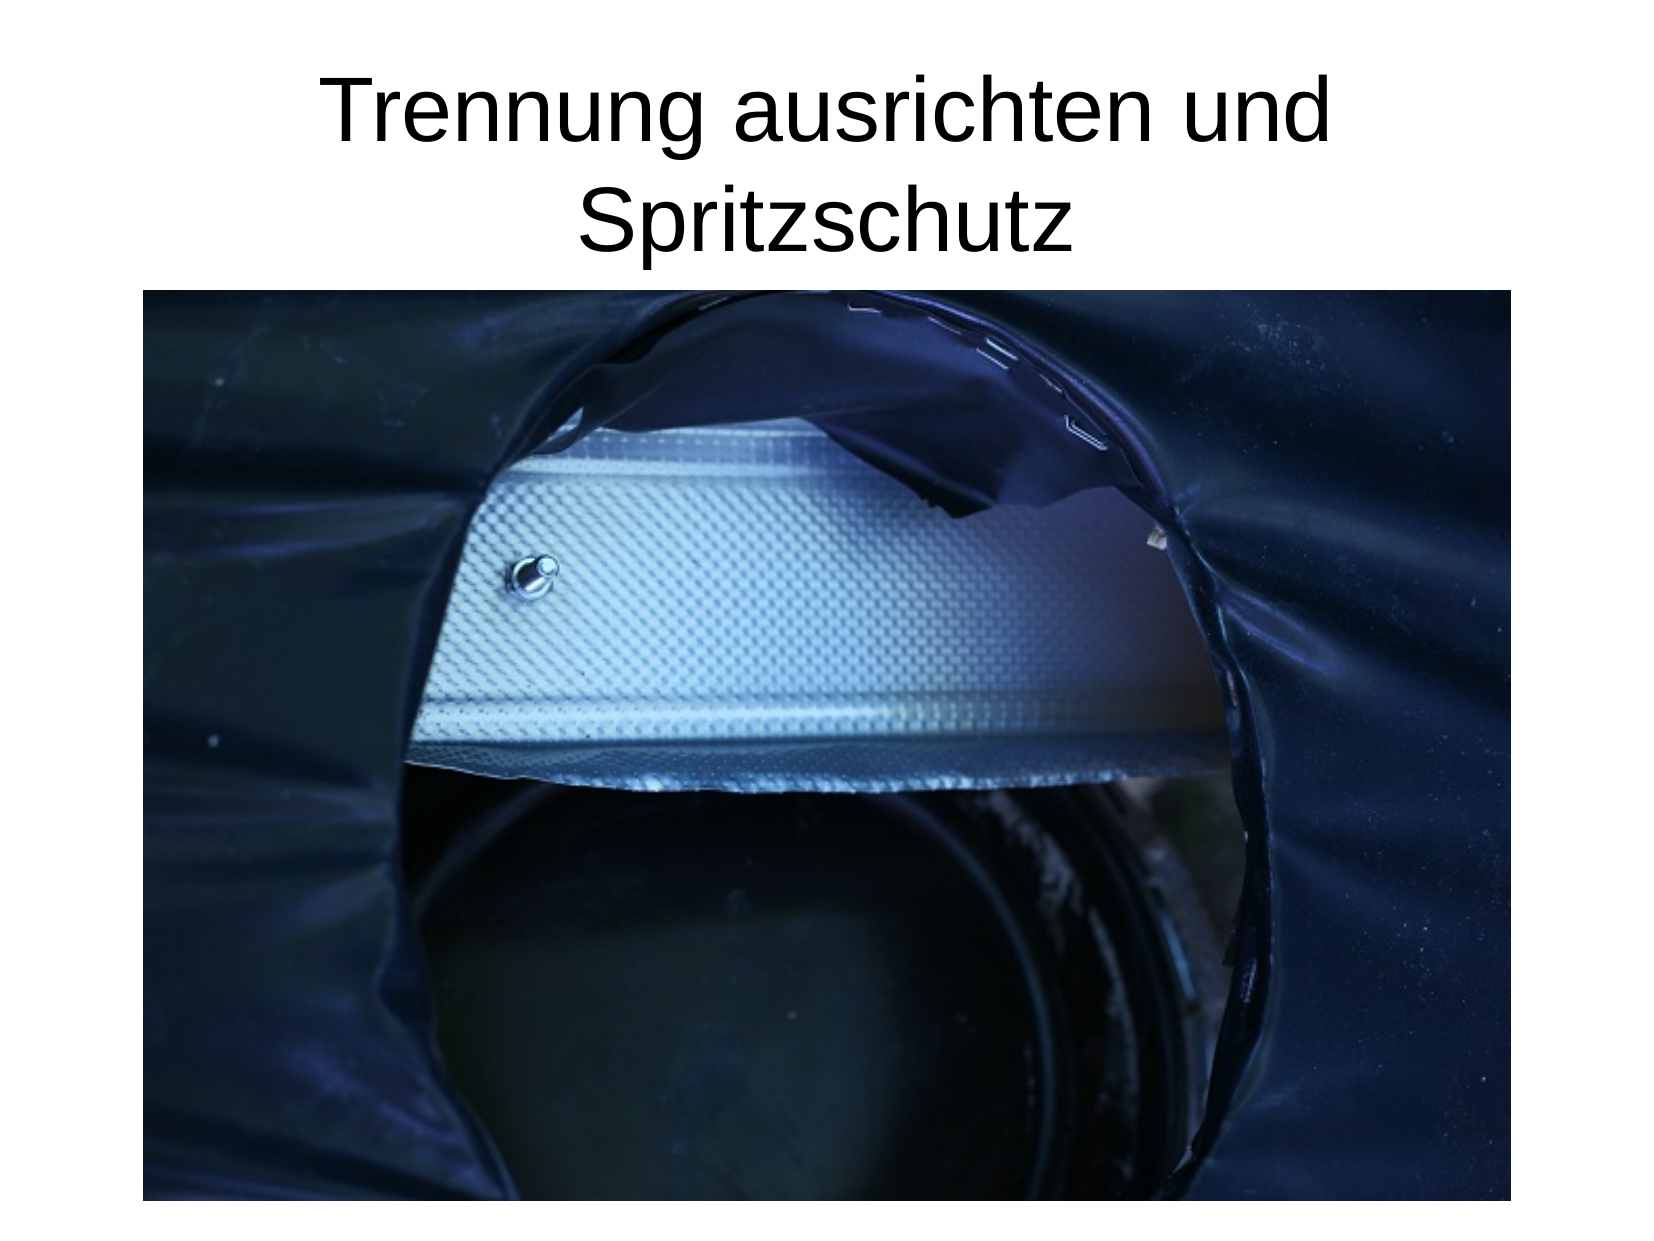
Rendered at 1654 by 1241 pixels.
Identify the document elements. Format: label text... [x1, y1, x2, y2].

title Trennung ausrichten und Spritzschutz [82, 49, 1571, 257]
picture [143, 290, 1511, 1201]
